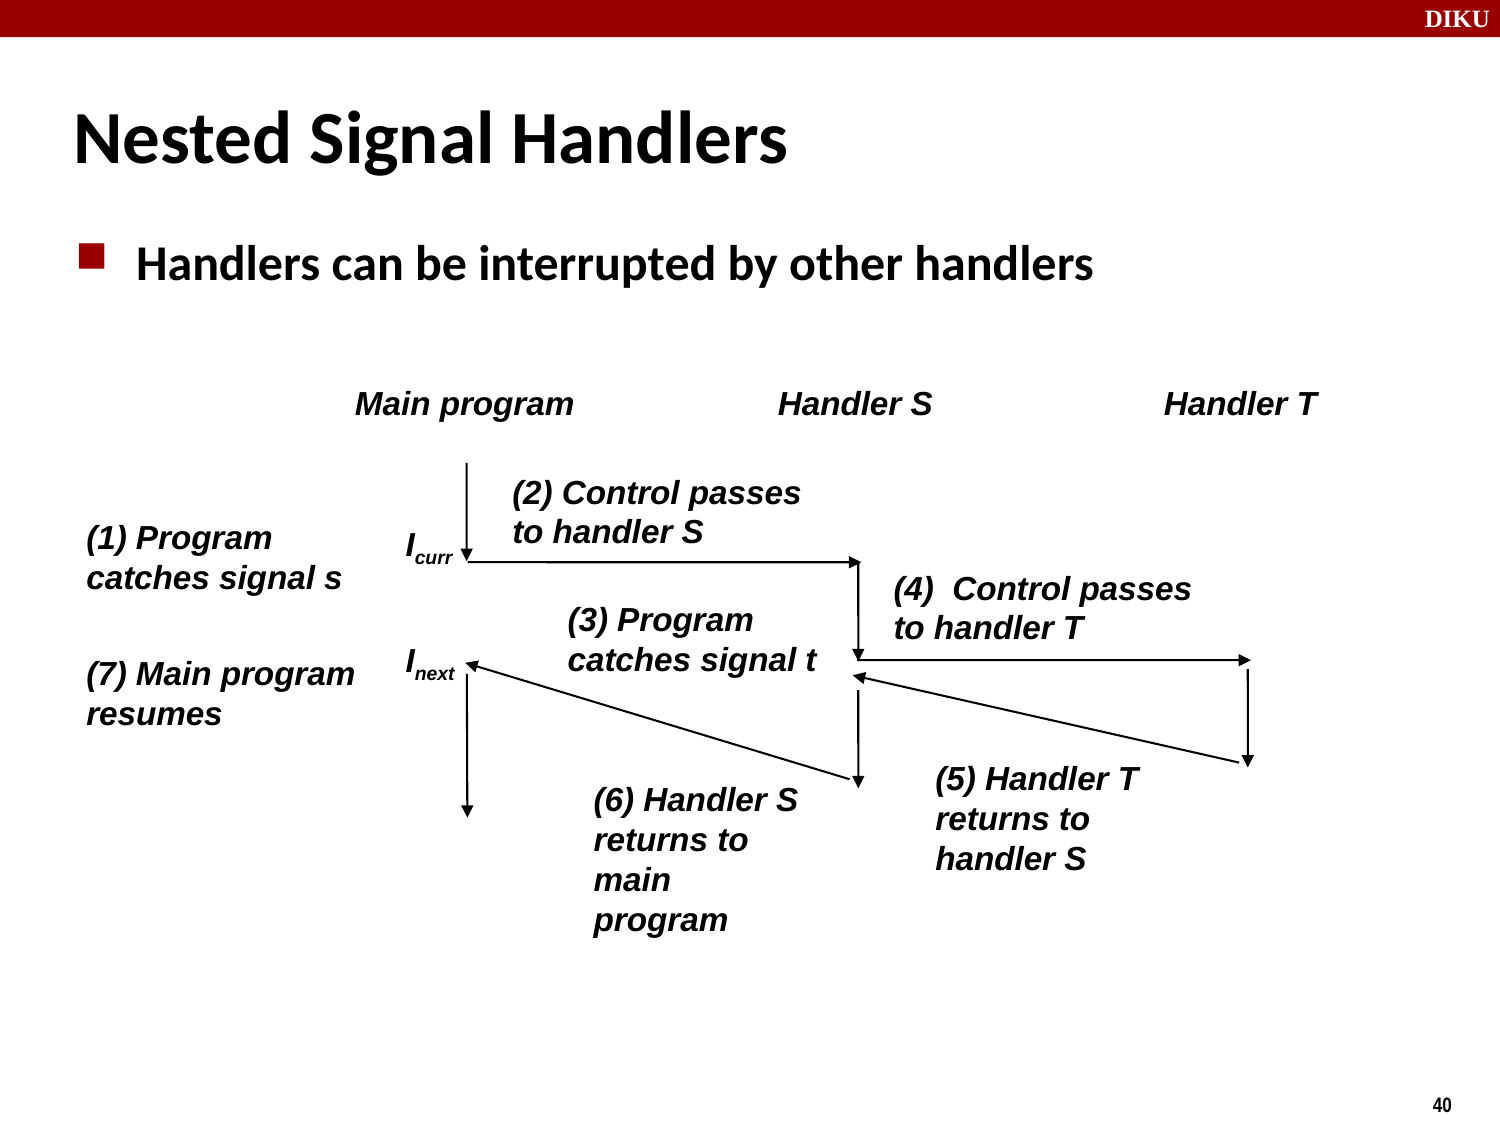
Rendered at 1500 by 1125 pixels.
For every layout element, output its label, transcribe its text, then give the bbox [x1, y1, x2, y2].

text_box Handlers can be interrupted by other handlers [65, 223, 1361, 325]
text_box (1) Program catches signal s [71, 509, 386, 604]
text_box (2) Control passes to handler S [497, 463, 834, 558]
text_box Inext [390, 631, 469, 692]
text_box (6) Handler S returns to main program [578, 770, 822, 945]
text_box Icurr [390, 515, 467, 576]
text_box Handler T [1139, 375, 1350, 430]
text_box (3) Program catches signal t [552, 590, 857, 685]
text_box Nested Signal Handlers [58, 71, 1304, 197]
text_box (5) Handler T returns to handler S [920, 750, 1163, 885]
text_box Main program [330, 375, 601, 430]
text_box Handler S [753, 375, 964, 430]
text_box (7) Main program resumes [71, 644, 386, 740]
text_box (4) Control passes to handler T [878, 559, 1226, 654]
